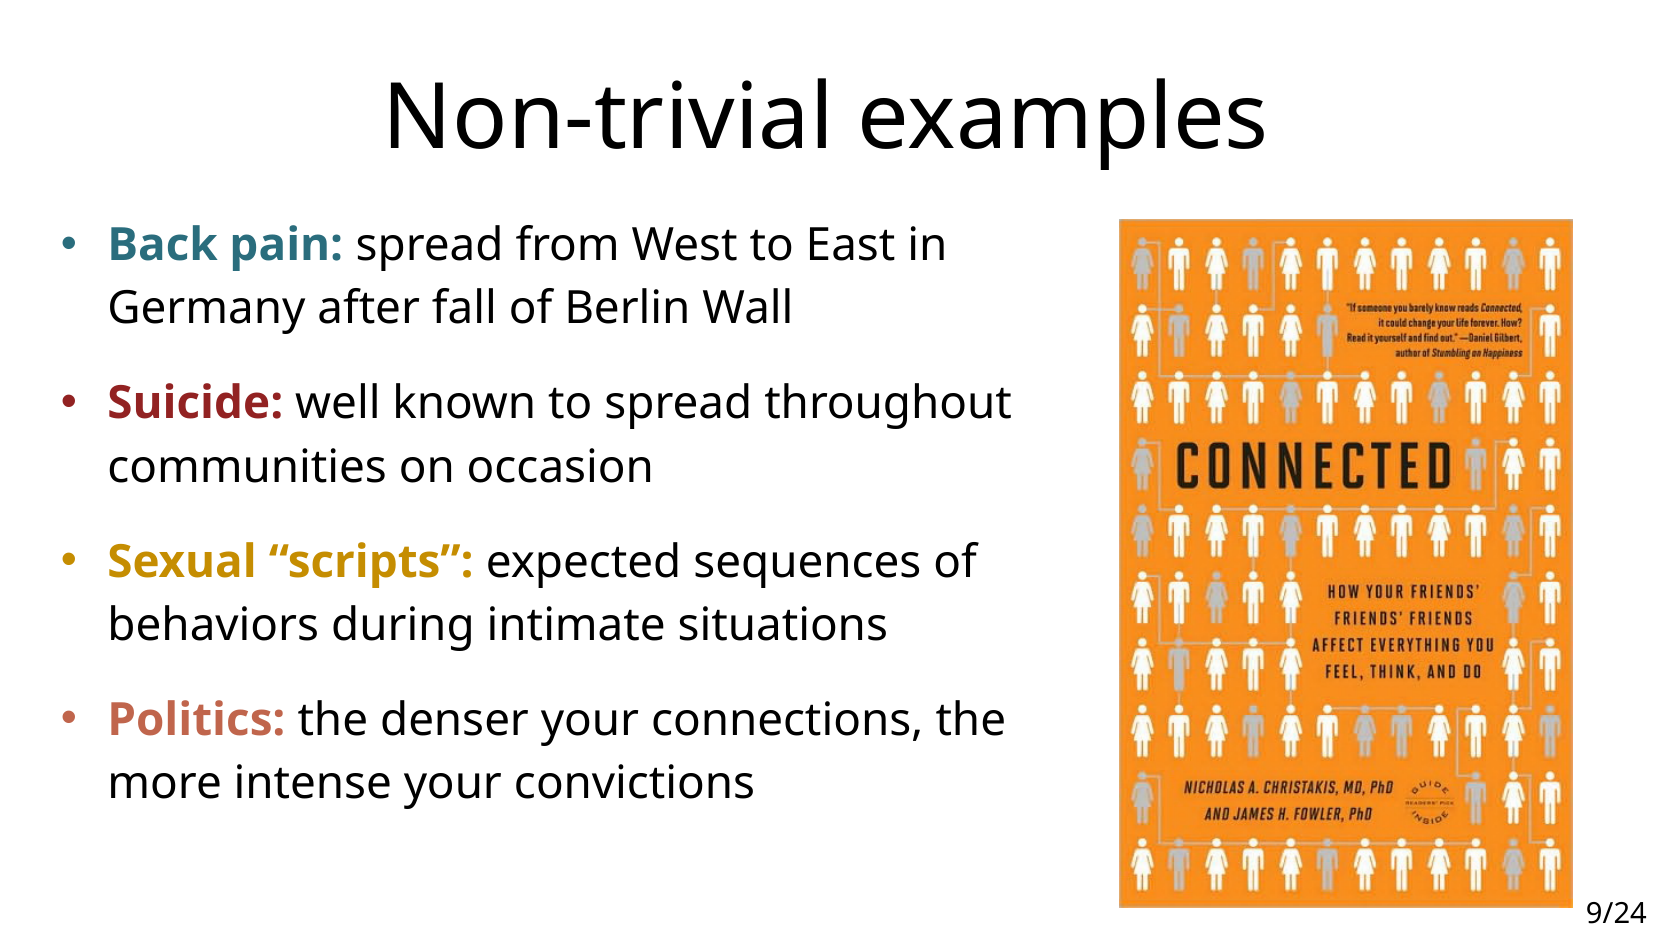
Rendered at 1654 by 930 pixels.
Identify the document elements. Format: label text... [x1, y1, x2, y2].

title Non-trivial examples [82, 1, 1571, 225]
text_box Back pain: spread from West to East in Germany after fall of Berlin Wall Suicide: well known to spread throughout communities on occasion Sexual “scripts”: expected sequences of behaviors during intimate situations Politics: the denser your connections, the more intense your convictions [45, 199, 1096, 816]
picture [1119, 219, 1573, 908]
